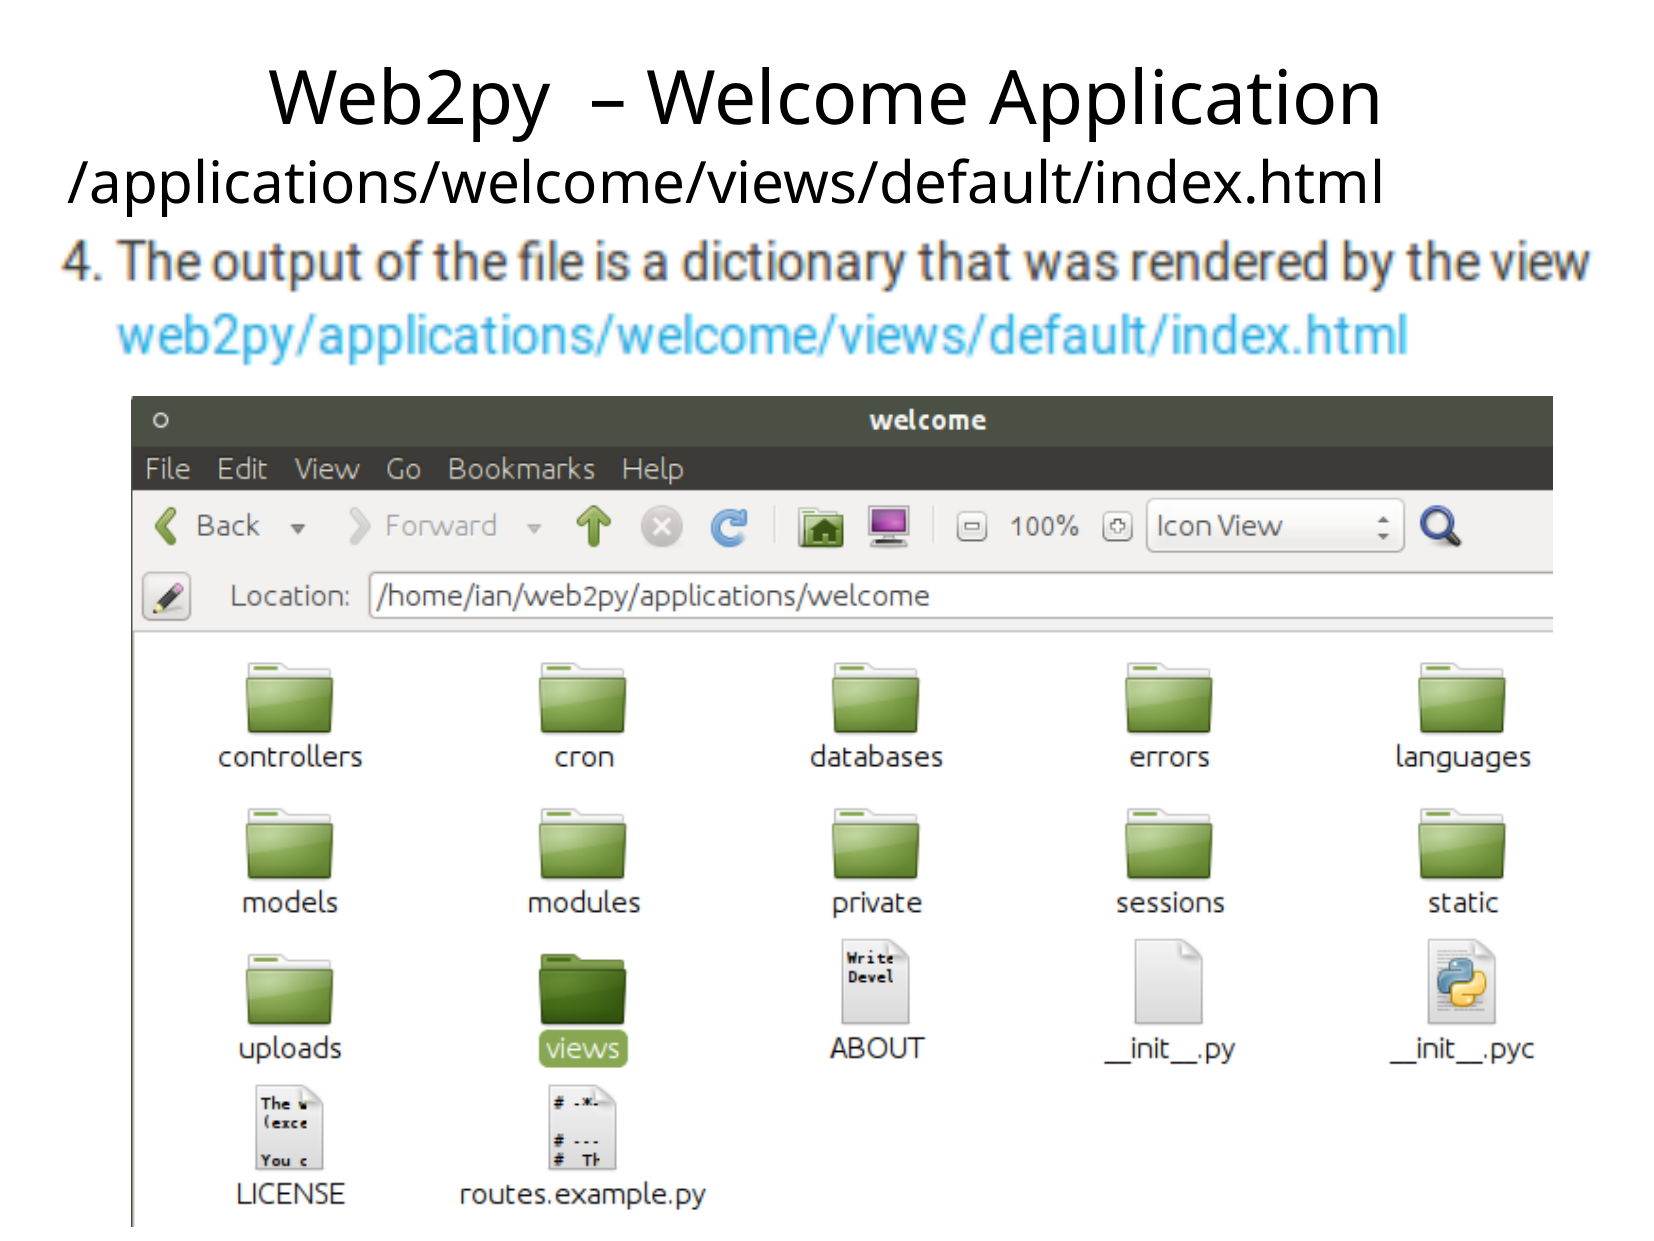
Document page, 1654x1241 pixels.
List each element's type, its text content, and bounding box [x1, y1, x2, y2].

picture [52, 223, 1612, 381]
picture [131, 396, 1553, 1227]
title Web2py – Welcome Application [82, 49, 1571, 141]
text_box /applications/welcome/views/default/index.html [53, 141, 1595, 222]
